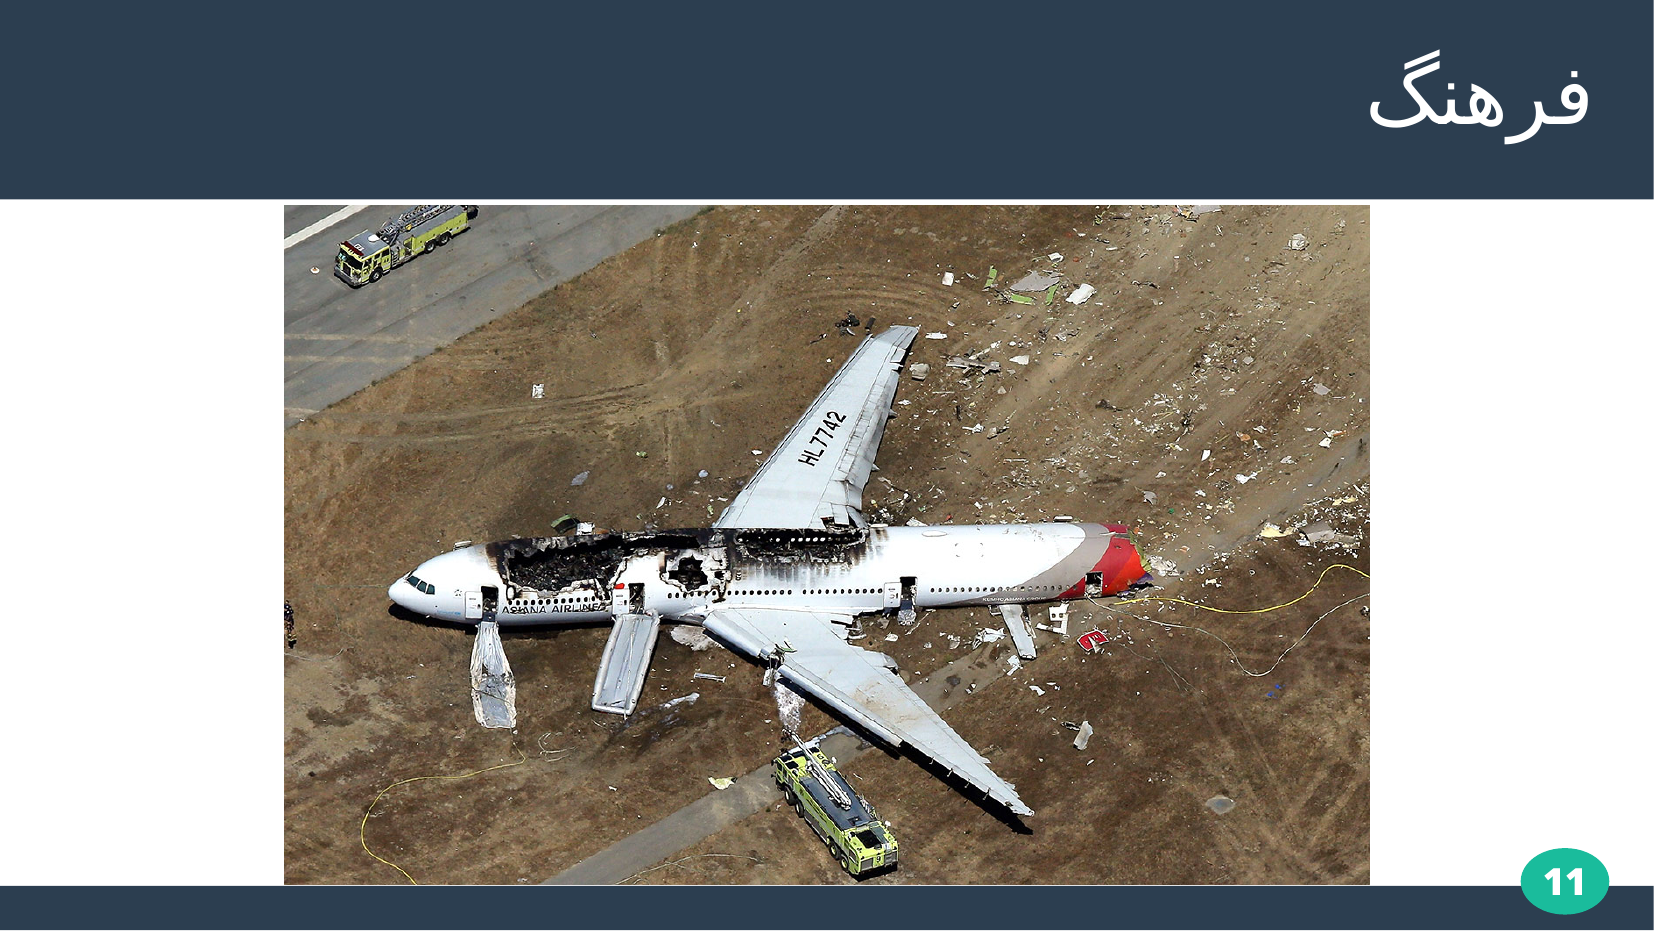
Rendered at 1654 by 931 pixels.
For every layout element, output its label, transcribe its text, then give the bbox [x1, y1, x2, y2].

picture [284, 205, 1370, 885]
title فرهنگ [59, 37, 1595, 155]
